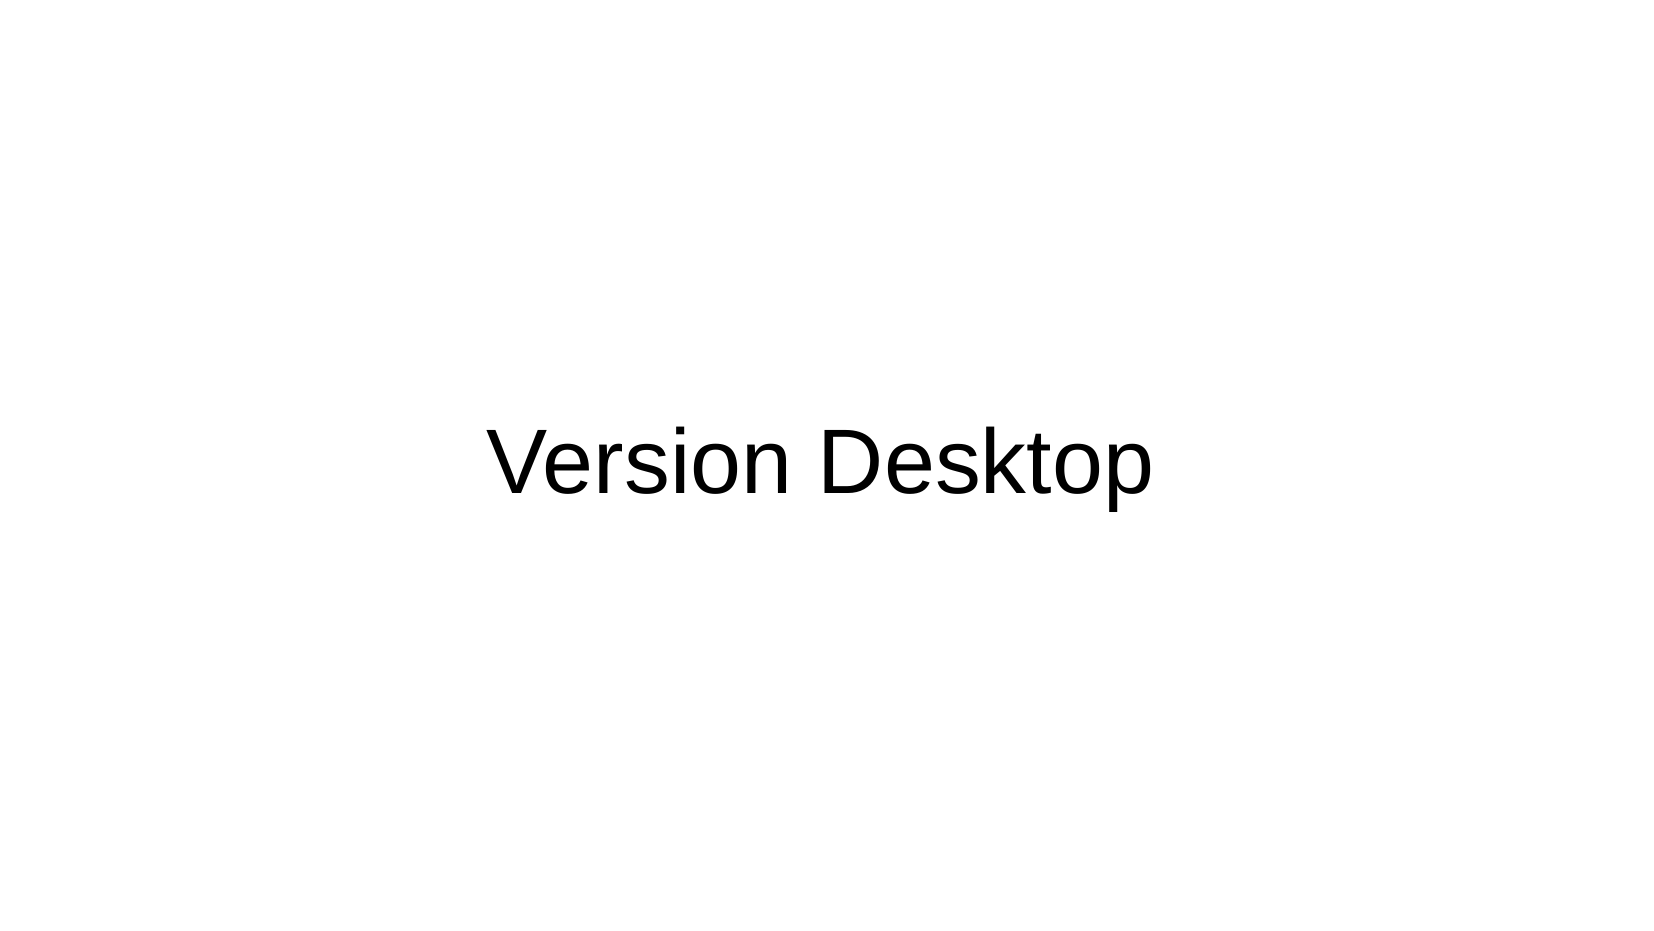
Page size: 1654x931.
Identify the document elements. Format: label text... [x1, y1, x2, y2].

title Version Desktop [76, 383, 1565, 540]
